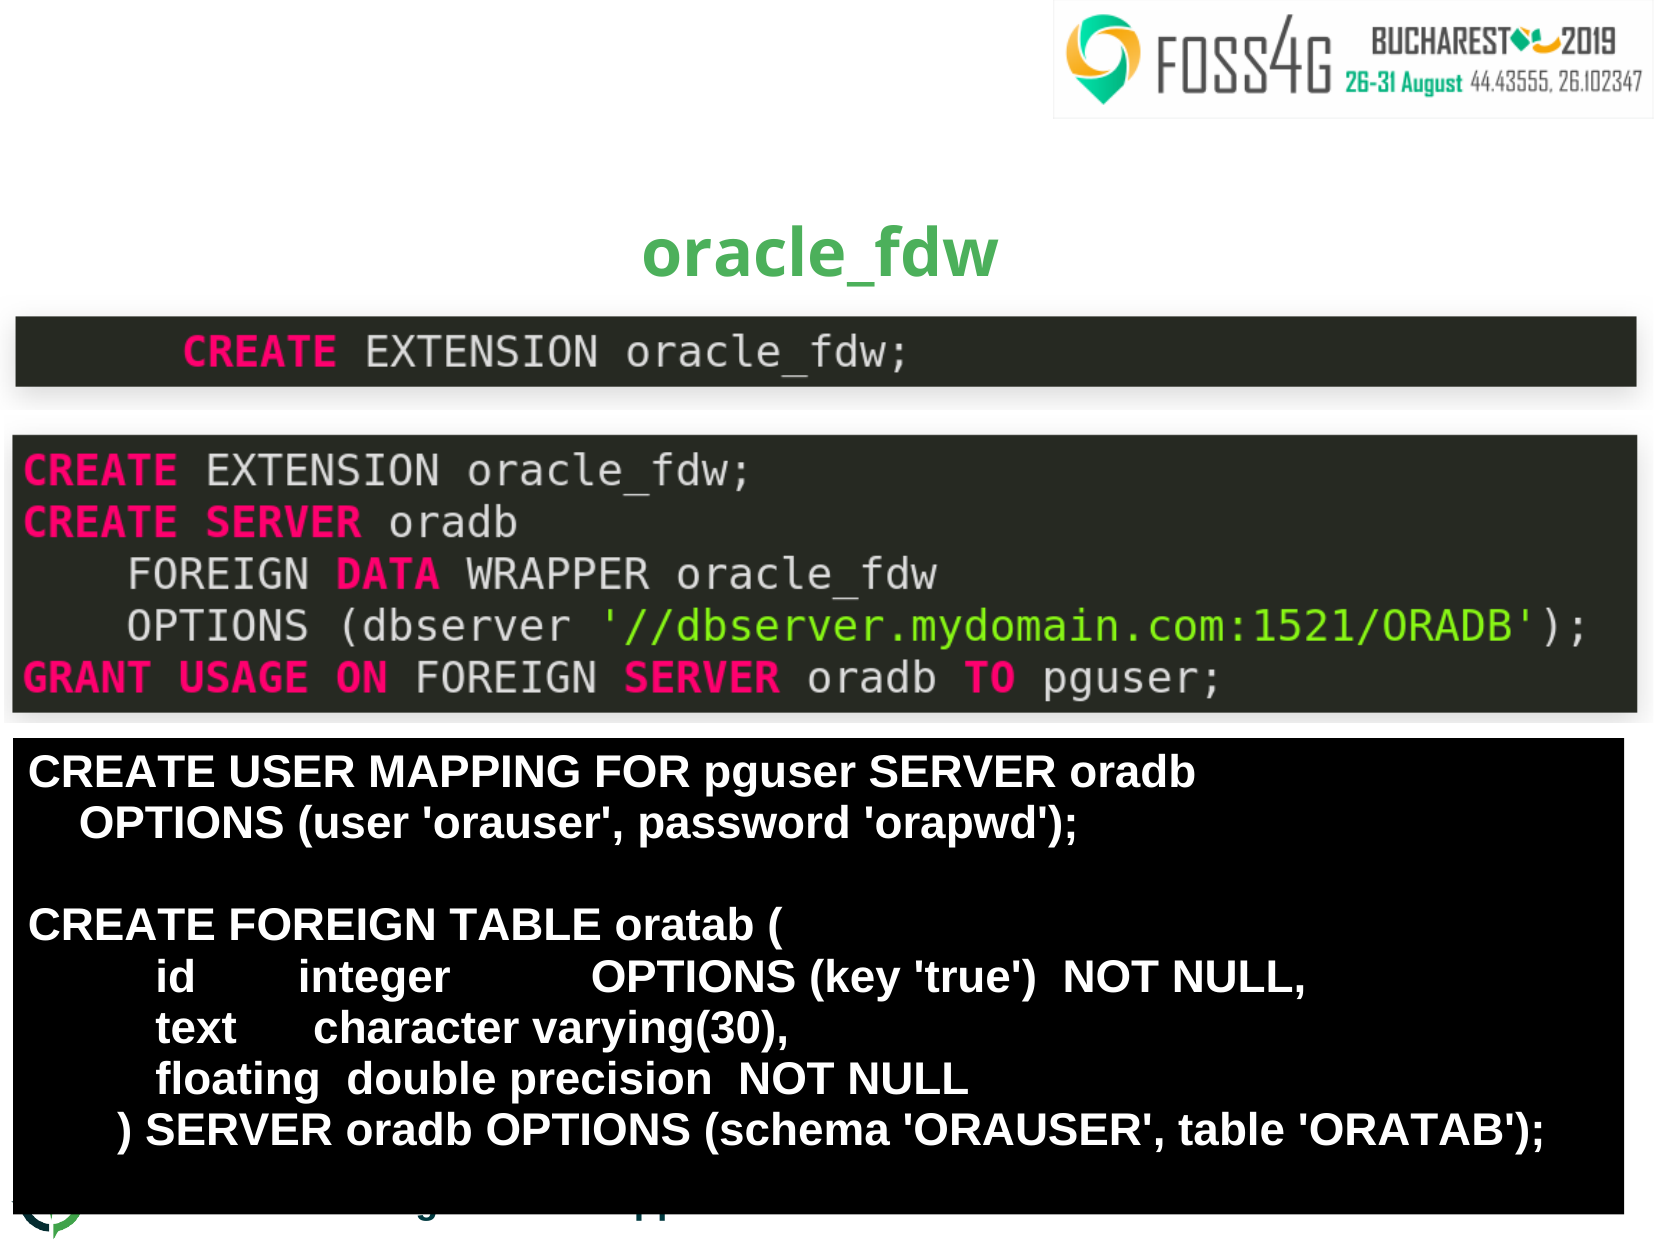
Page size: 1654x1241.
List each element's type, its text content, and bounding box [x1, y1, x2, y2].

picture [1053, 0, 1654, 119]
picture [10, 1158, 92, 1240]
picture [0, 295, 1654, 411]
text_box CREATE USER MAPPING FOR pguser SERVER oradb OPTIONS (user 'orauser', password 'orapwd'); CREATE FOREIGN TABLE oratab ( id integer OPTIONS (key 'true') NOT NULL, text character varying(30), floating double precision NOT NULL ) SERVER oradb OPTIONS (schema 'ORAUSER', table 'ORATAB'); [13, 738, 1625, 1215]
title oracle_fdw [76, 177, 1565, 295]
picture [4, 415, 1654, 723]
